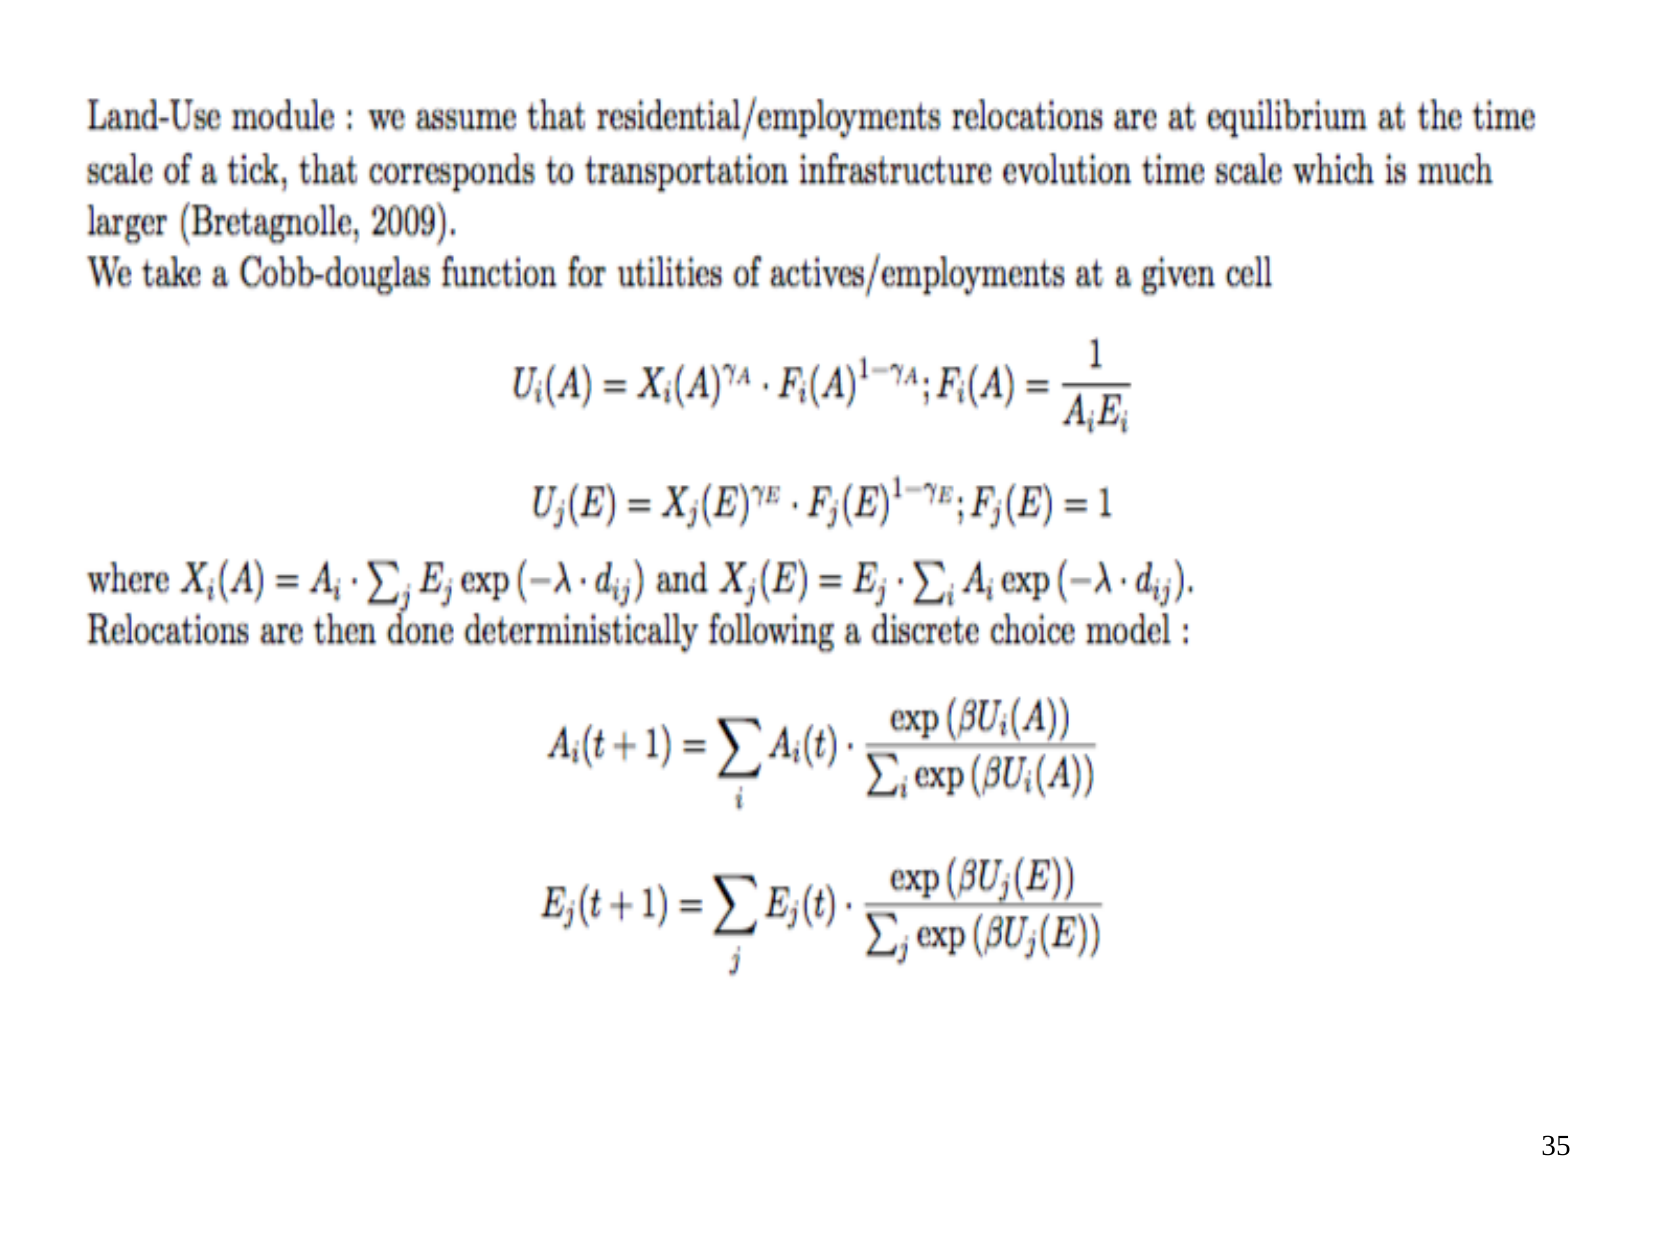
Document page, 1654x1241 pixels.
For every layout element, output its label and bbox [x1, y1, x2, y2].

picture [67, 70, 1571, 1028]
